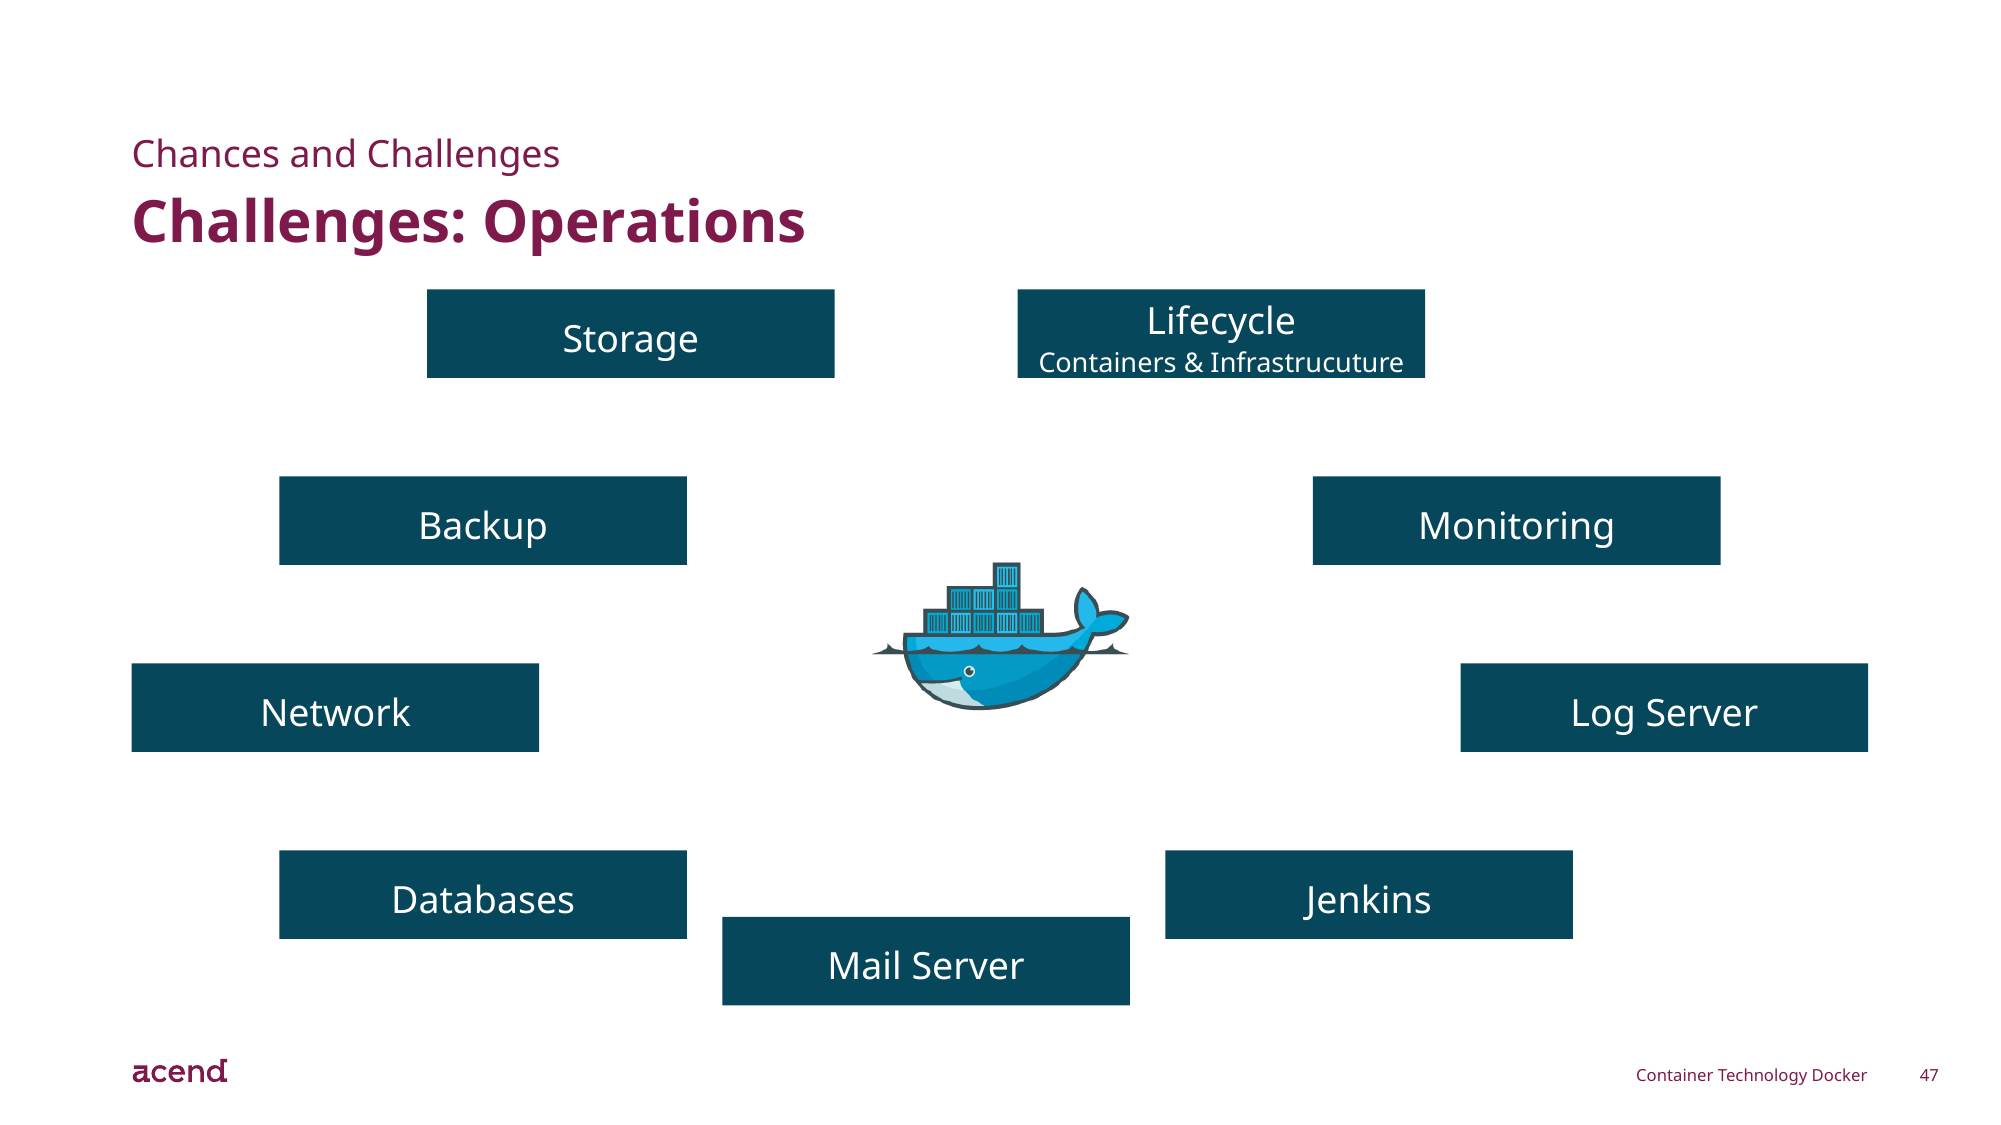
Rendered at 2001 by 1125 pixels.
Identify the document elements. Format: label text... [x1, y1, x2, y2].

text_box [279, 545, 687, 565]
text_box [1460, 663, 1869, 686]
text_box [427, 358, 835, 378]
text_box [1187, 363, 1195, 370]
text_box [1165, 919, 1573, 939]
text_box Jenkins [1165, 873, 1573, 919]
text_box Network [131, 686, 540, 732]
text_box [131, 732, 540, 752]
text_box [1460, 732, 1869, 752]
text_box Log Server [1460, 686, 1869, 732]
text_box Monitoring [1312, 499, 1721, 545]
text_box [279, 476, 687, 499]
text_box Databases [279, 873, 687, 919]
text_box Storage [659, 334, 671, 350]
text_box [1165, 850, 1573, 873]
text_box Backup [530, 521, 542, 537]
text_box [1017, 358, 1426, 378]
text_box [1312, 545, 1721, 565]
text_box [1310, 358, 1317, 370]
text_box [1017, 289, 1426, 312]
text_box [722, 985, 1130, 1006]
text_box [427, 289, 835, 312]
text_box [279, 850, 687, 873]
text_box Storage [427, 312, 835, 358]
list Chances and Challenges [131, 125, 1869, 184]
picture [856, 555, 1134, 717]
text_box [131, 663, 540, 686]
text_box Backup [279, 499, 687, 545]
text_box [279, 919, 687, 939]
text_box [1312, 476, 1721, 499]
title Challenges: Operations [131, 184, 1869, 332]
text_box [1366, 358, 1373, 370]
text_box [1059, 359, 1067, 370]
text_box [1340, 358, 1347, 370]
text_box [722, 916, 1130, 940]
text_box Mail Server [722, 940, 1130, 985]
text_box Lifecycle Containers & Infrastrucuture [1017, 312, 1426, 358]
